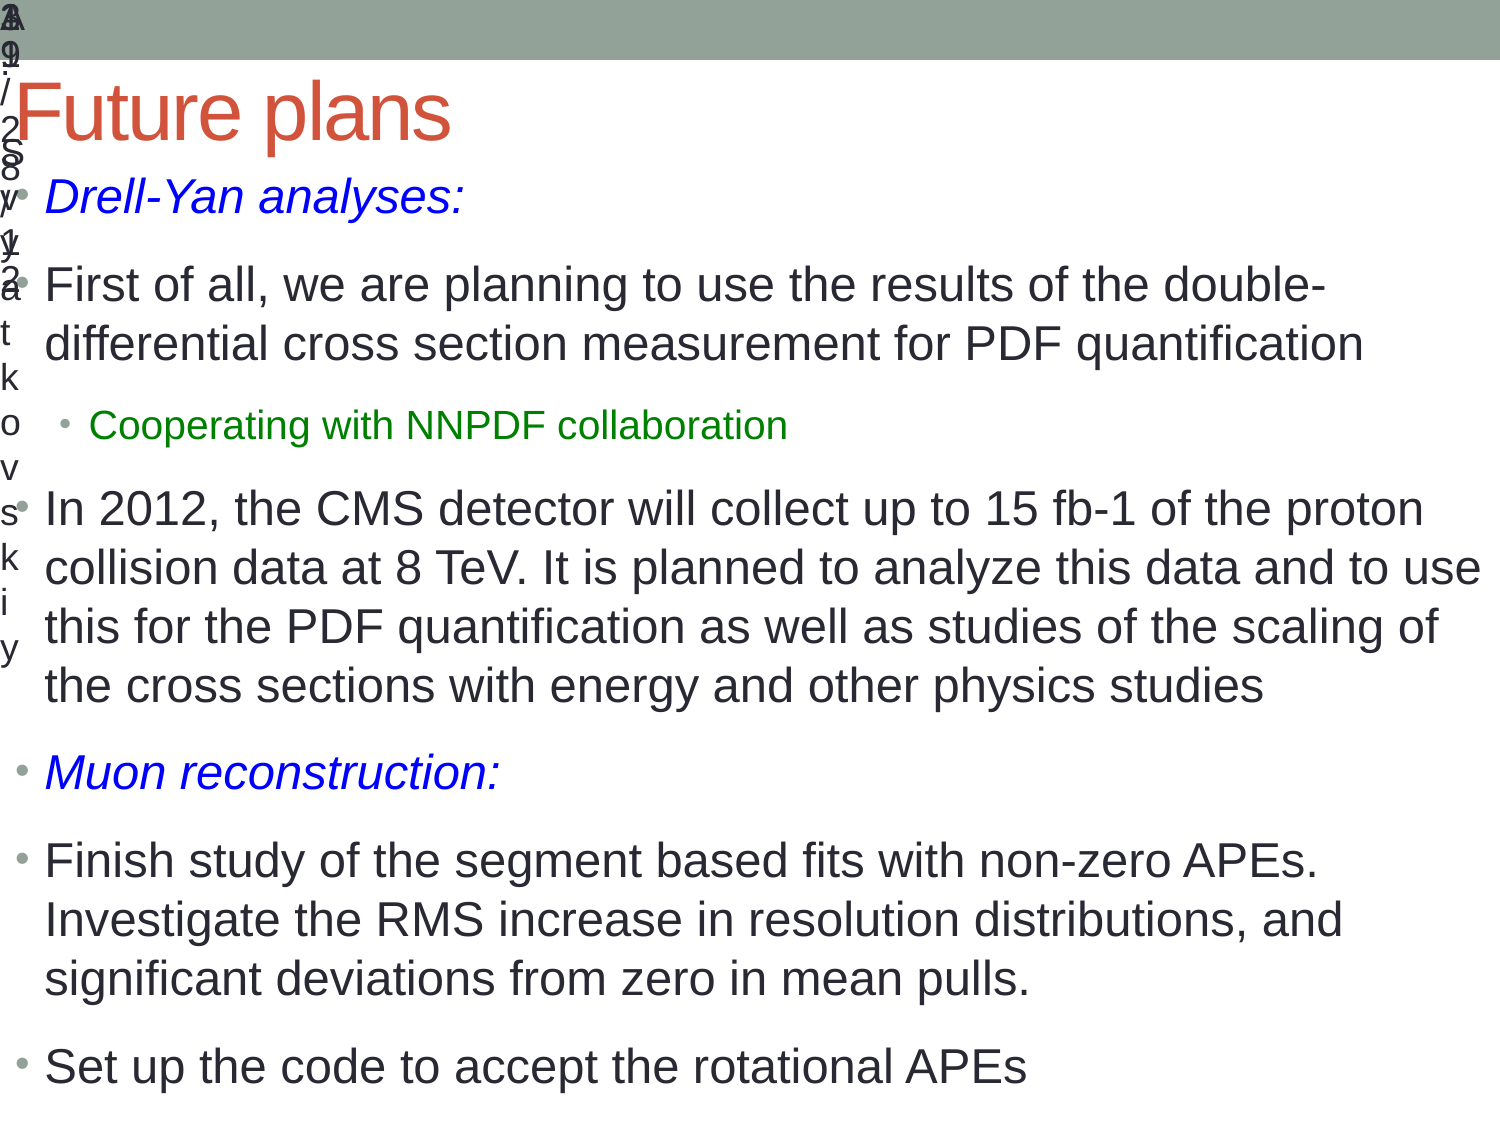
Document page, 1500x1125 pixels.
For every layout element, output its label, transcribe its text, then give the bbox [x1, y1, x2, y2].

list Drell-Yan analyses: First of all, we are planning to use the results of the double- differential cross section measurement for PDF quantification Cooperating with NNPDF collaboration In 2012, the CMS detector will collect up to 15 fb-1 of the proton collision data at 8 TeV. It is planned to analyze this data and to use this for the PDF quantification as well as studies of the scaling of the cross sections with energy and other physics studies Muon reconstruction: Finish study of the segment based fits with non-zero APEs. Investigate the RMS increase in resolution distributions, and significant deviations from zero in mean pulls. Set up the code to accept the rotational APEs [0, 157, 1500, 1125]
title Future plans [0, 25, 1348, 157]
